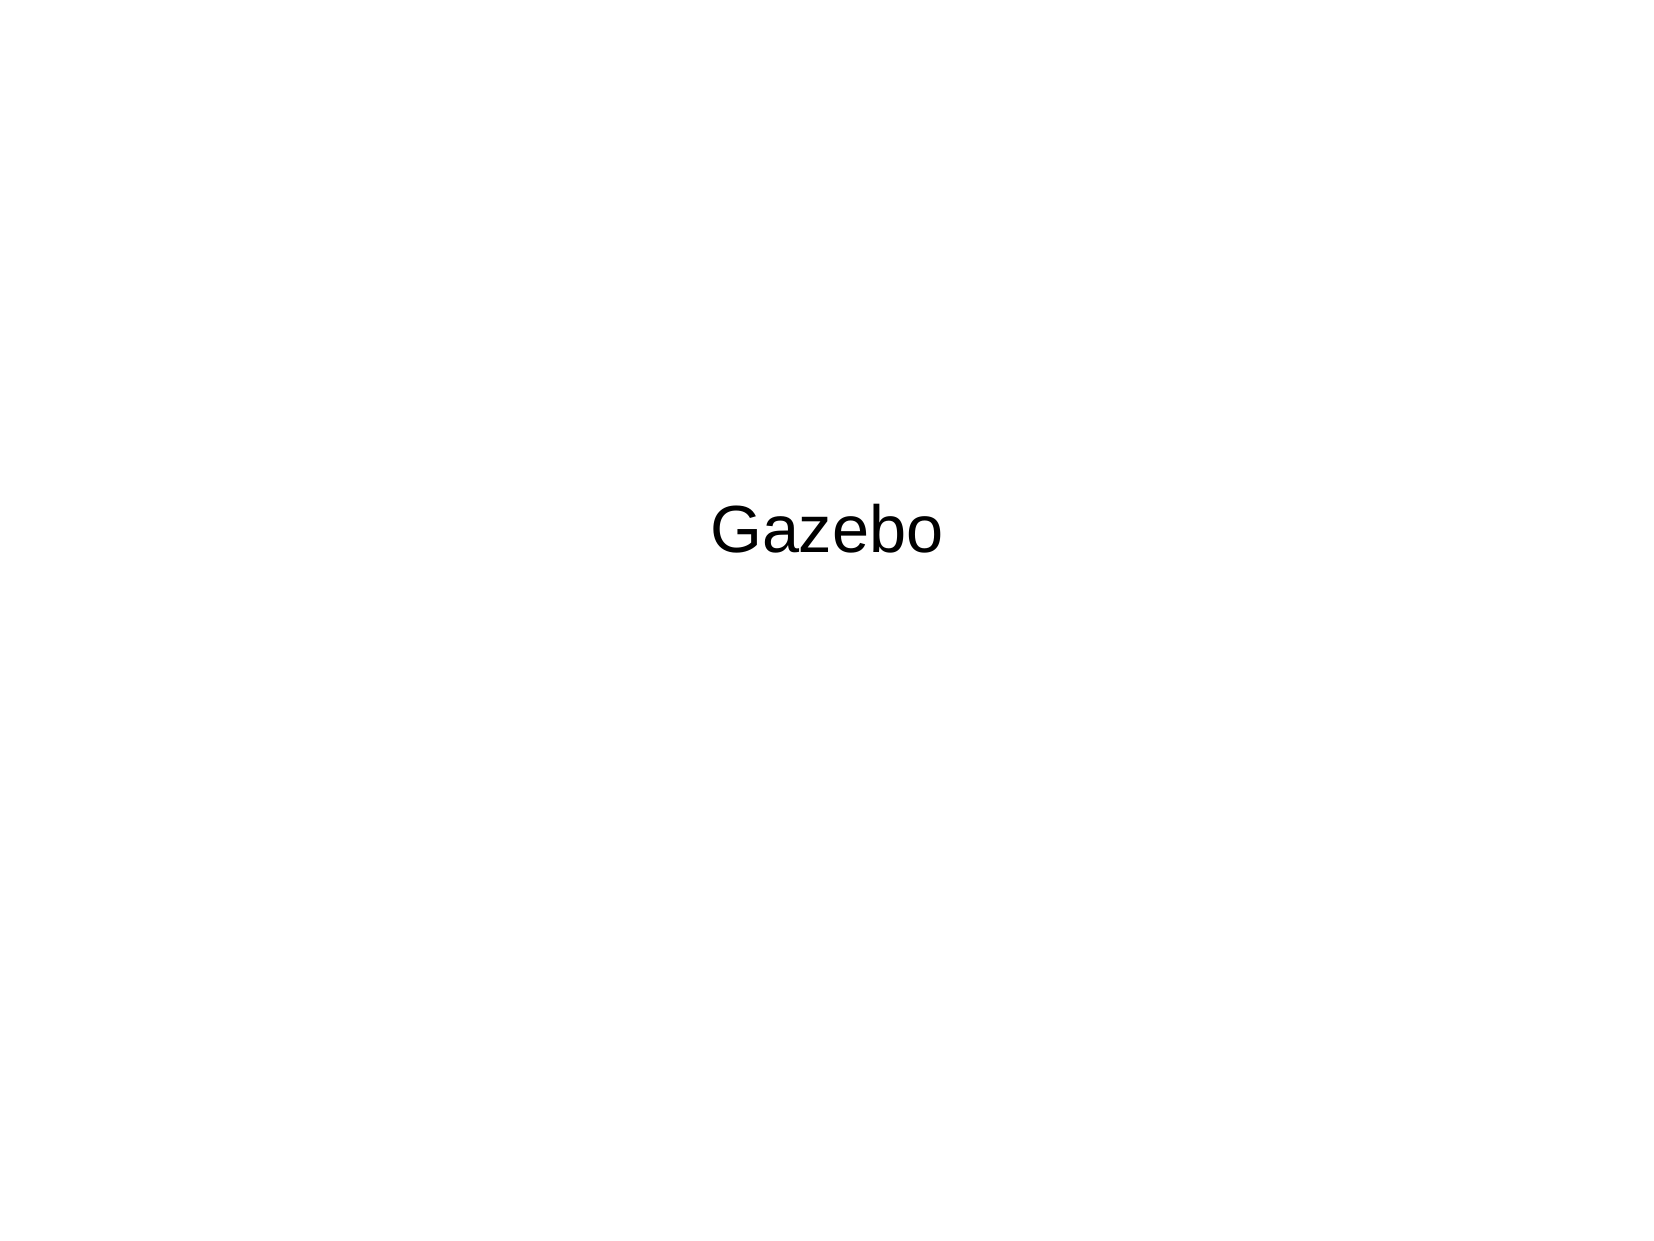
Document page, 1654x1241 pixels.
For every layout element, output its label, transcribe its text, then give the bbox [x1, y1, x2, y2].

subtitle Gazebo [82, 49, 1571, 1010]
